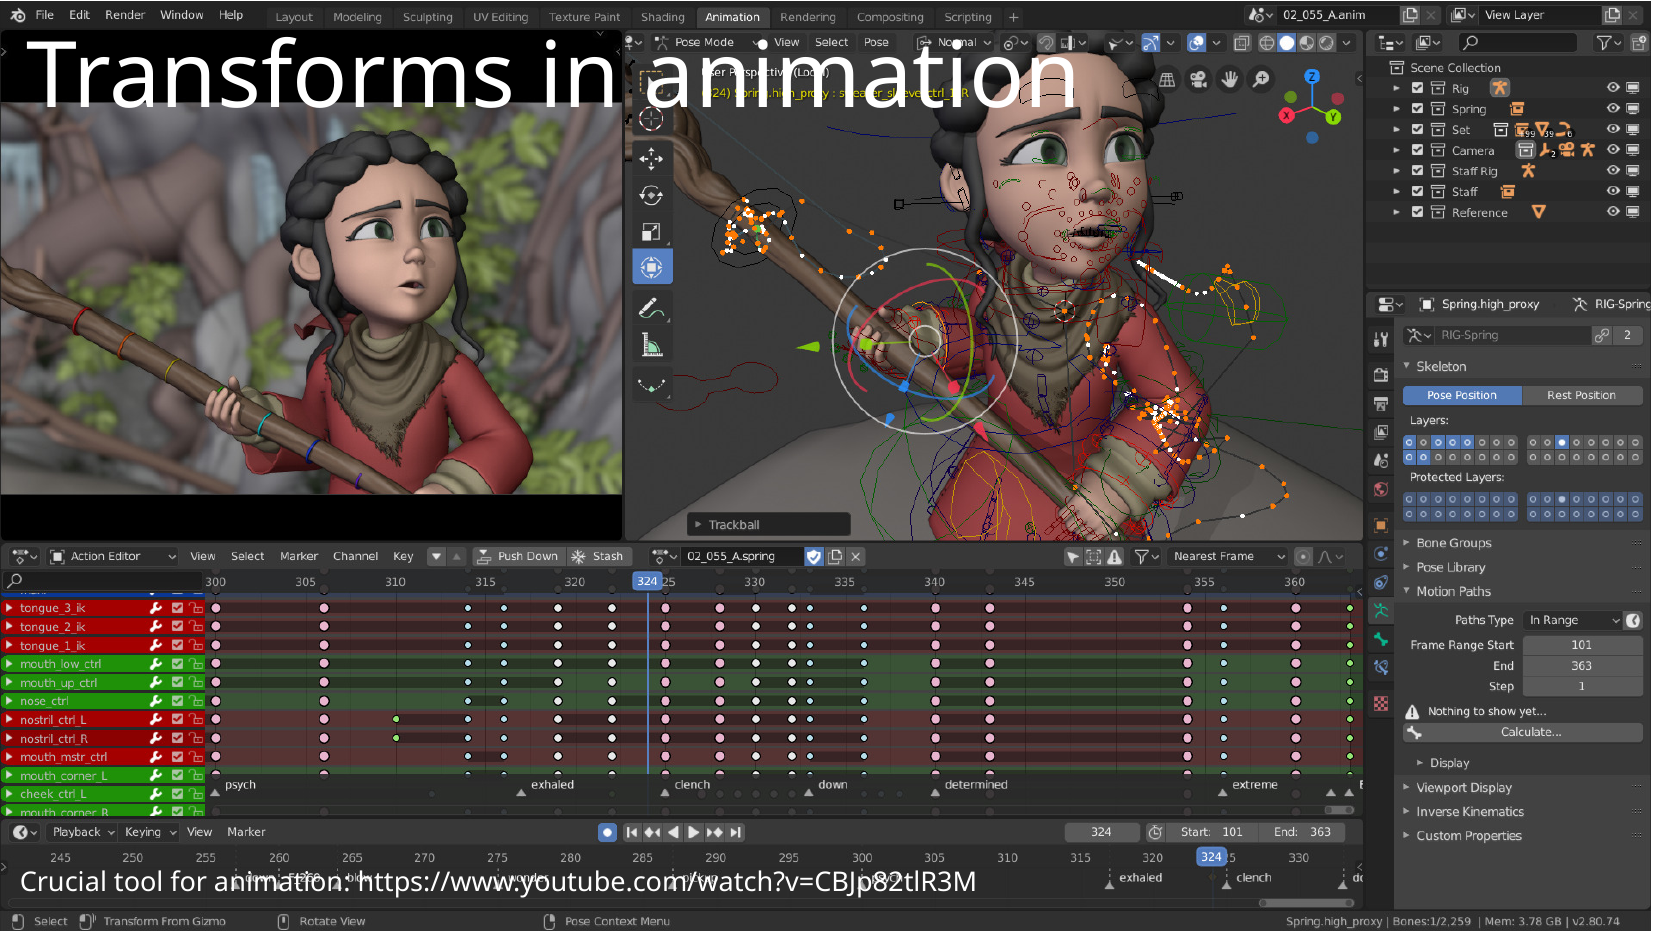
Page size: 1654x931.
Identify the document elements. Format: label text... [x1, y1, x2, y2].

text_box Crucial tool for animation: https://www.youtube.com/watch?v=CBJp82tlR3M [5, 855, 1066, 931]
picture [0, 1, 1651, 931]
title Transforms in animation [26, 0, 1516, 151]
